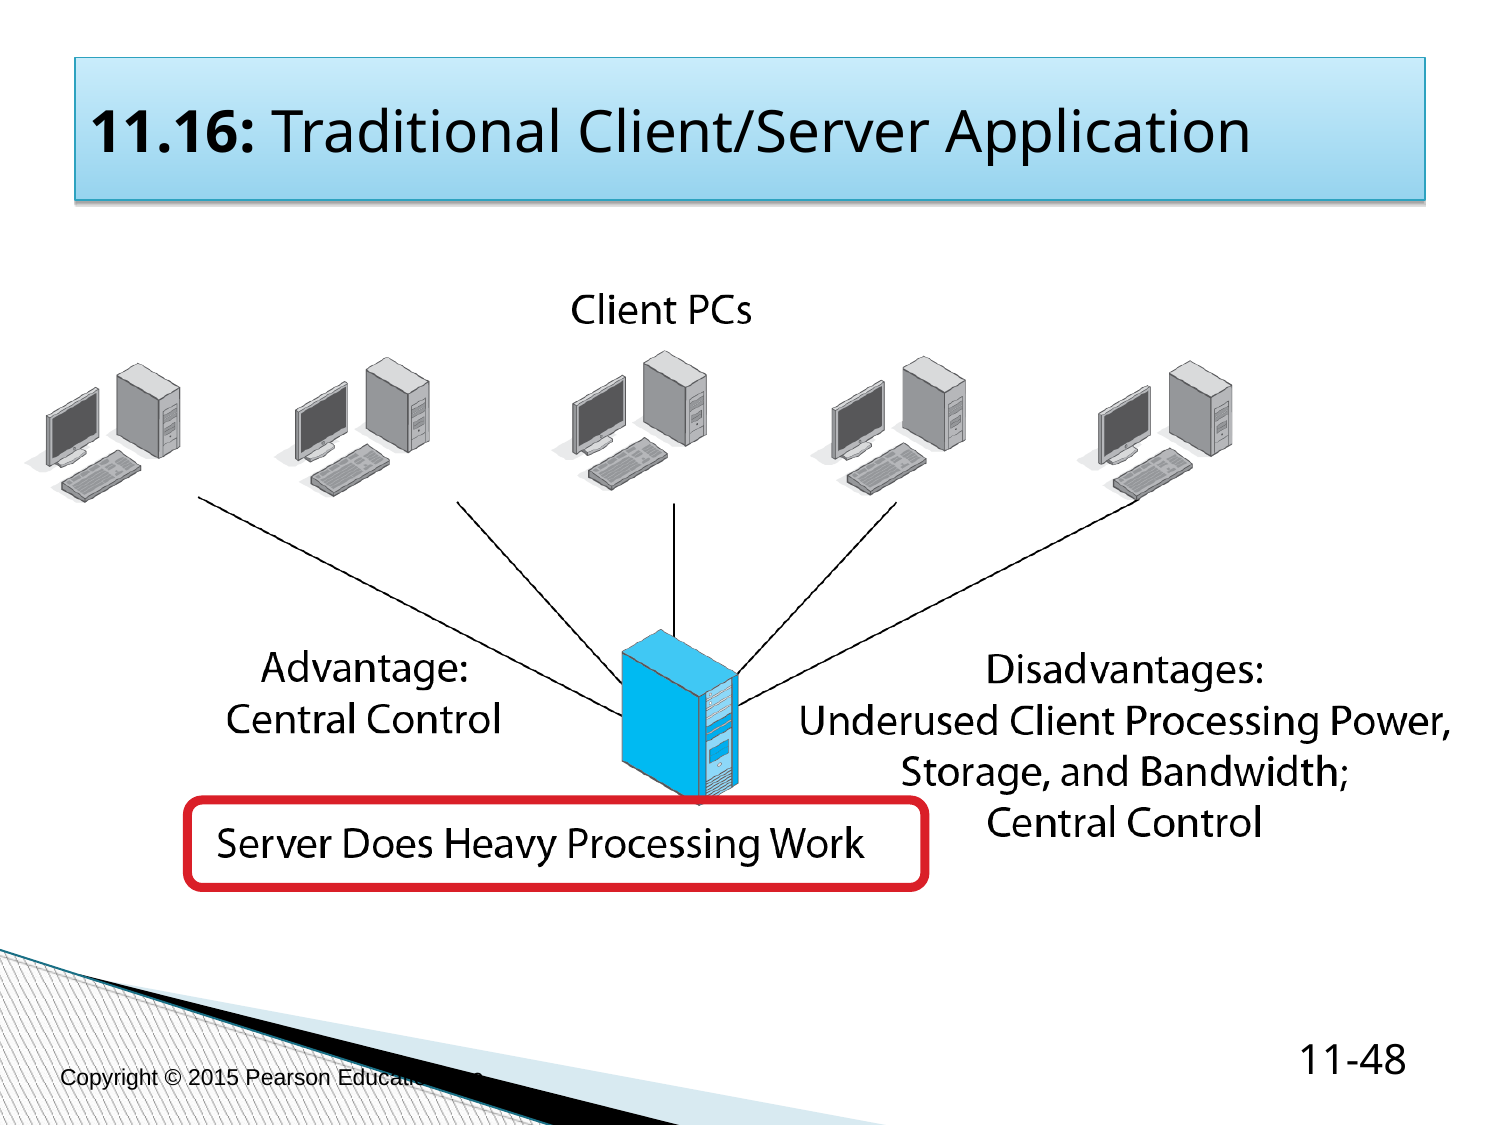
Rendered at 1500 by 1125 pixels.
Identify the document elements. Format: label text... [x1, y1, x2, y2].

slide_number 11-<number> [1250, 1037, 1423, 1098]
picture [24, 287, 1450, 868]
footer Copyright © 2015 Pearson Education, Inc. [37, 1050, 513, 1098]
picture [0, 952, 543, 1125]
title 11.16: Traditional Client/Server Application [75, 57, 1425, 200]
picture [192, 805, 920, 868]
